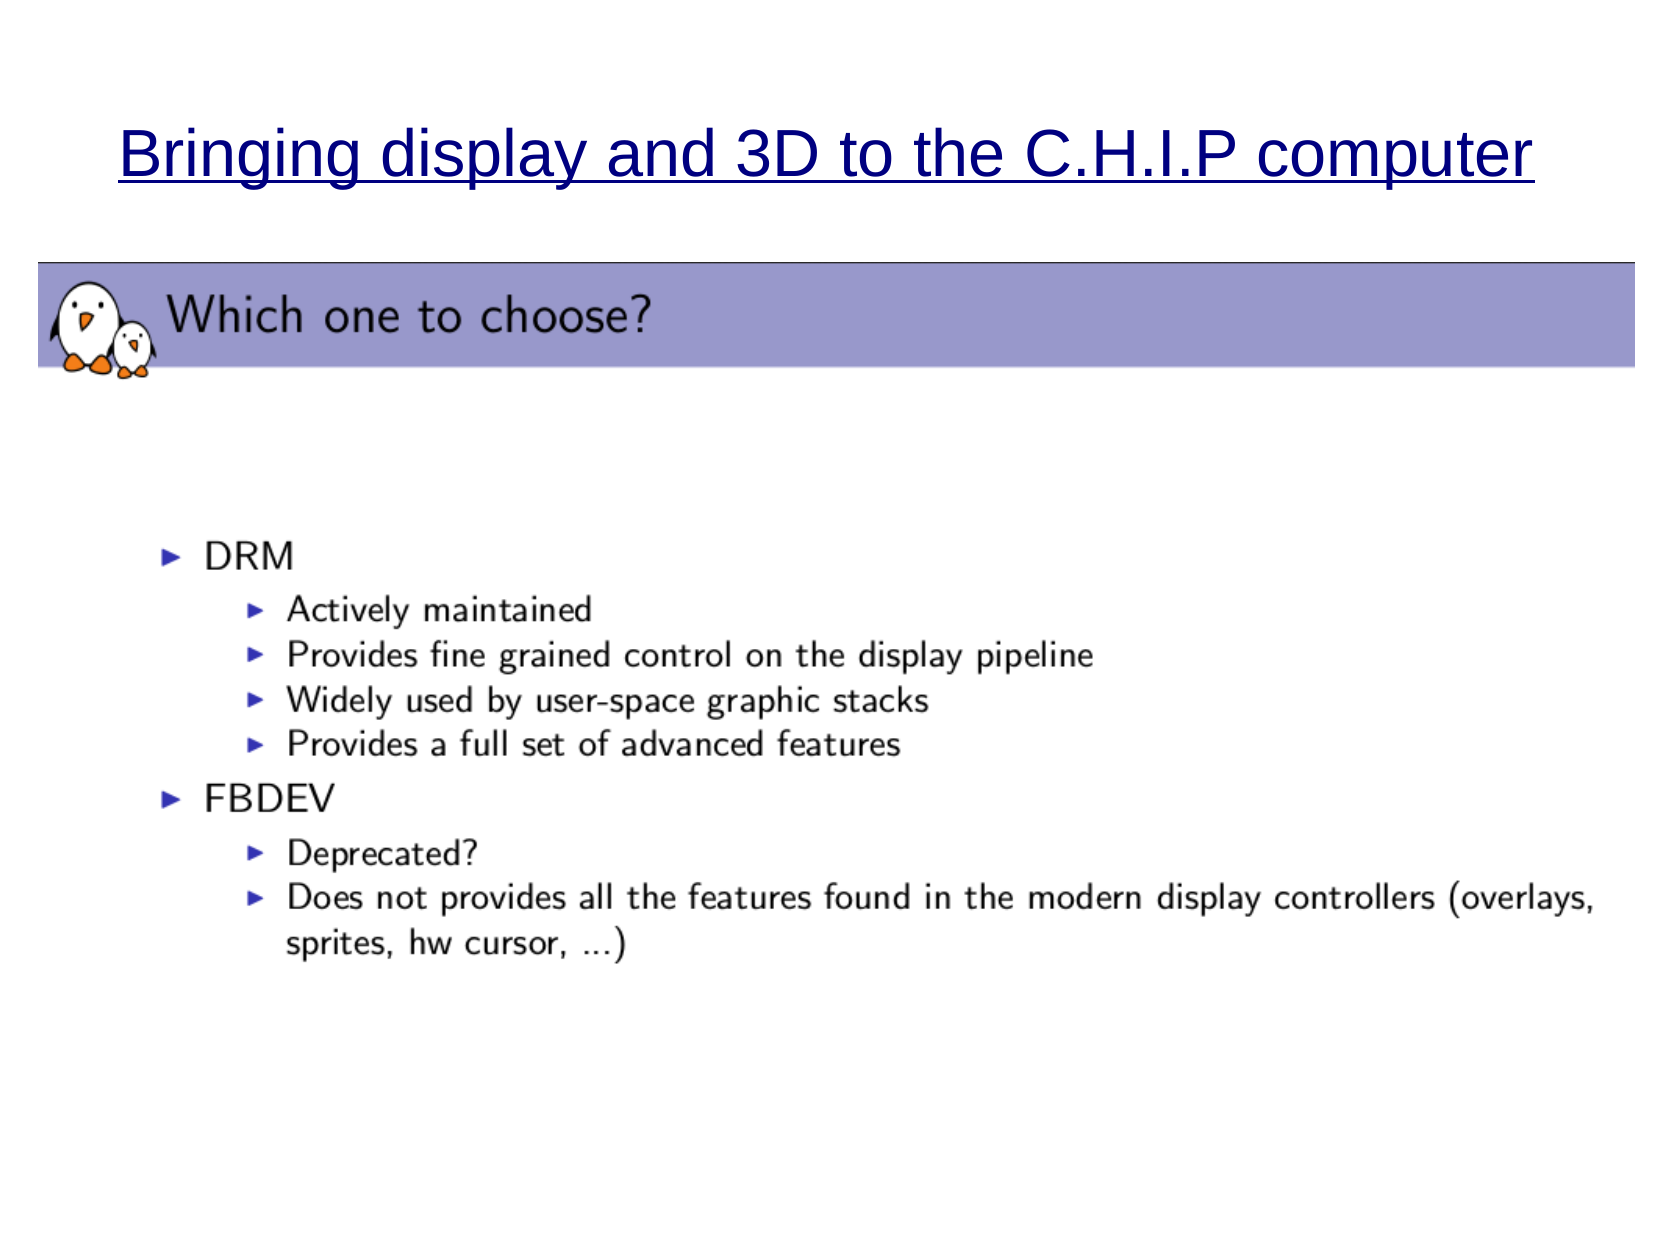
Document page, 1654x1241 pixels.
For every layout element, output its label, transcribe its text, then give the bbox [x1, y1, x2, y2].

title Bringing display and 3D to the C.H.I.P computer [82, 49, 1571, 257]
picture [38, 262, 1636, 1021]
